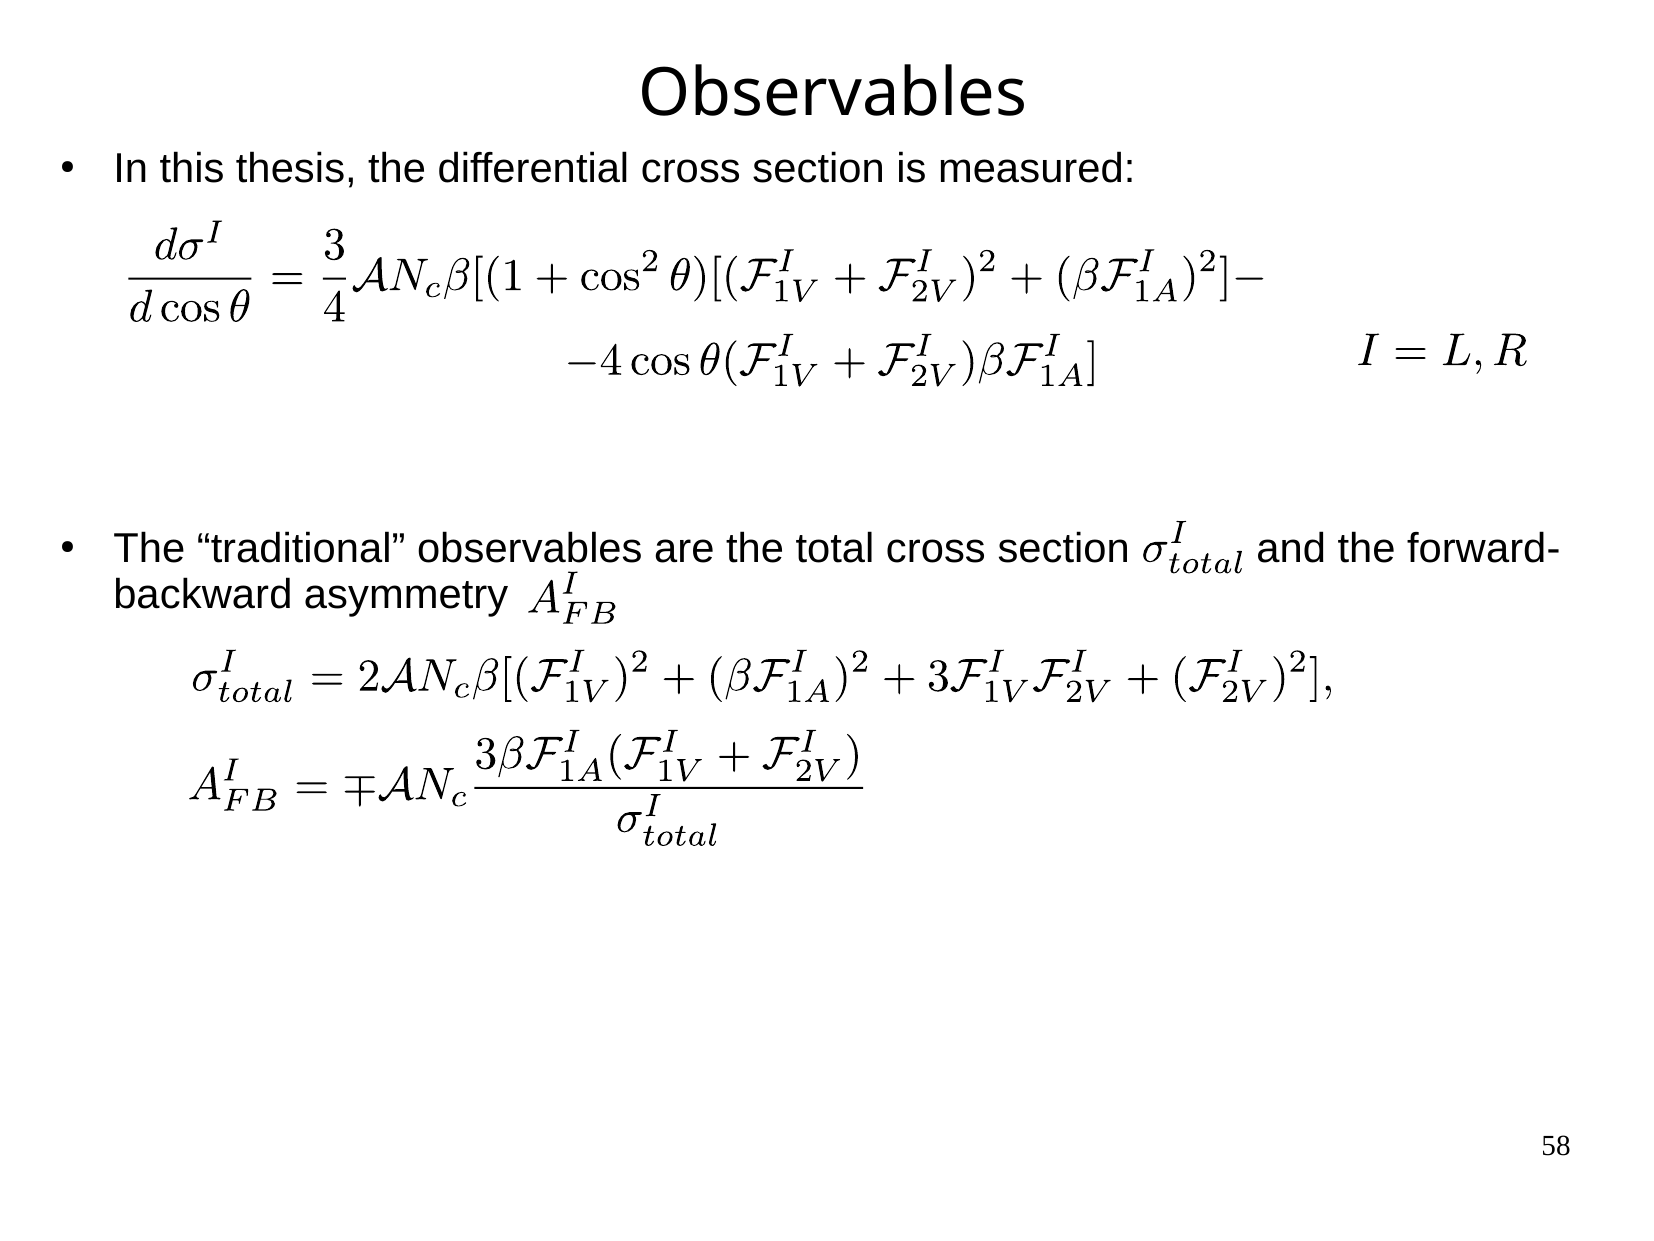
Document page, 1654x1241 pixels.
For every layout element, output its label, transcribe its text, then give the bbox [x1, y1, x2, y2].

text_box [191, 649, 1335, 703]
text_box [1141, 520, 1245, 574]
text_box [128, 220, 1268, 322]
text_box [1356, 333, 1528, 374]
list In this thesis, the differential cross section is measured: The “traditional” observables are the total cross section and the forward-backward asymmetry [42, 144, 1622, 1241]
title Observables [56, 16, 1610, 144]
text_box [564, 333, 1100, 387]
text_box [526, 571, 618, 624]
text_box [187, 729, 864, 846]
